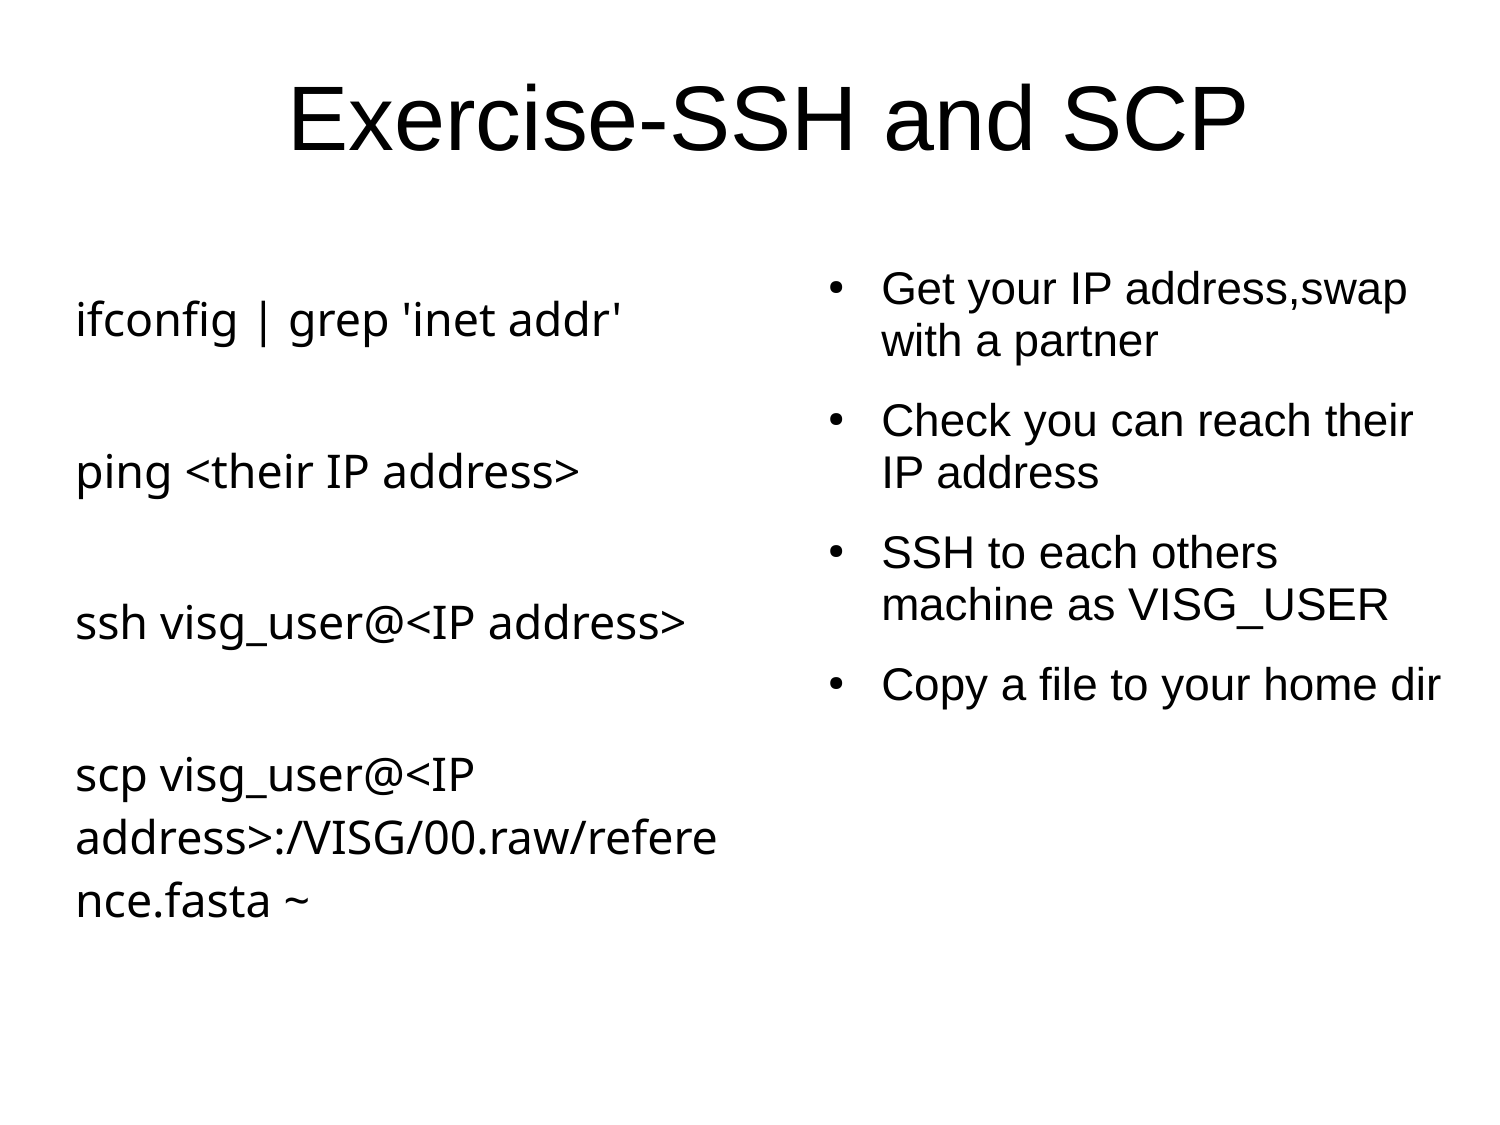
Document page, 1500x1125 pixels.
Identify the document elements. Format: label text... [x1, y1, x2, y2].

list ifconfig | grep 'inet addr' ping <their IP address> ssh visg_user@<IP address> scp visg_user@<IP address>:/VISG/00.raw/reference.fasta ~ [75, 286, 720, 940]
title Exercise-SSH and SCP [94, 24, 1445, 213]
list Get your IP address,swap with a partner Check you can reach their IP address SSH to each others machine as VISG_USER Copy a file to your home dir [810, 263, 1455, 916]
